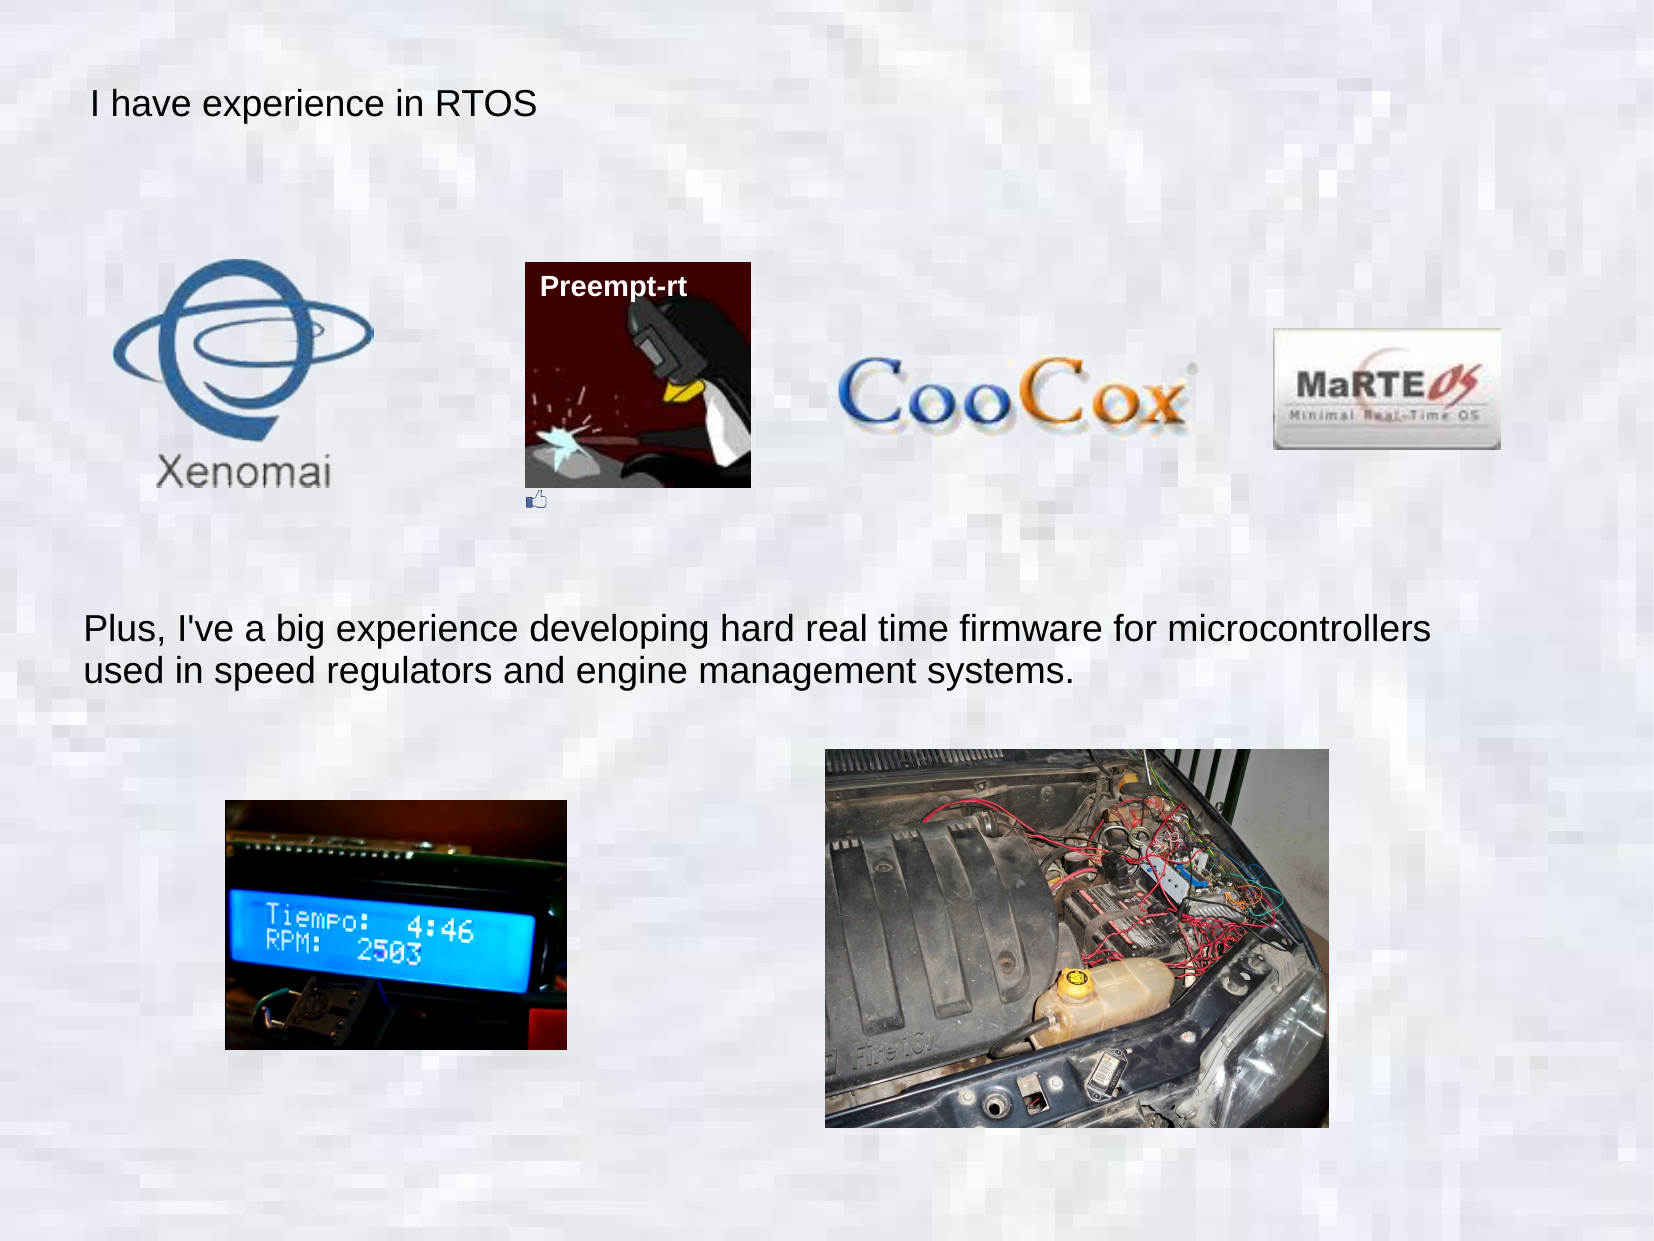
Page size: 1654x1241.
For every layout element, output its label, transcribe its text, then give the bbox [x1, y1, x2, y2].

text_box Plus, I've a big experience developing hard real time firmware for microcontrollers used in speed regulators and engine management systems. [68, 600, 1457, 699]
text_box Preempt-rt [525, 262, 751, 311]
text_box I have experience in RTOS [75, 75, 1051, 132]
picture [0, 0, 1654, 1241]
